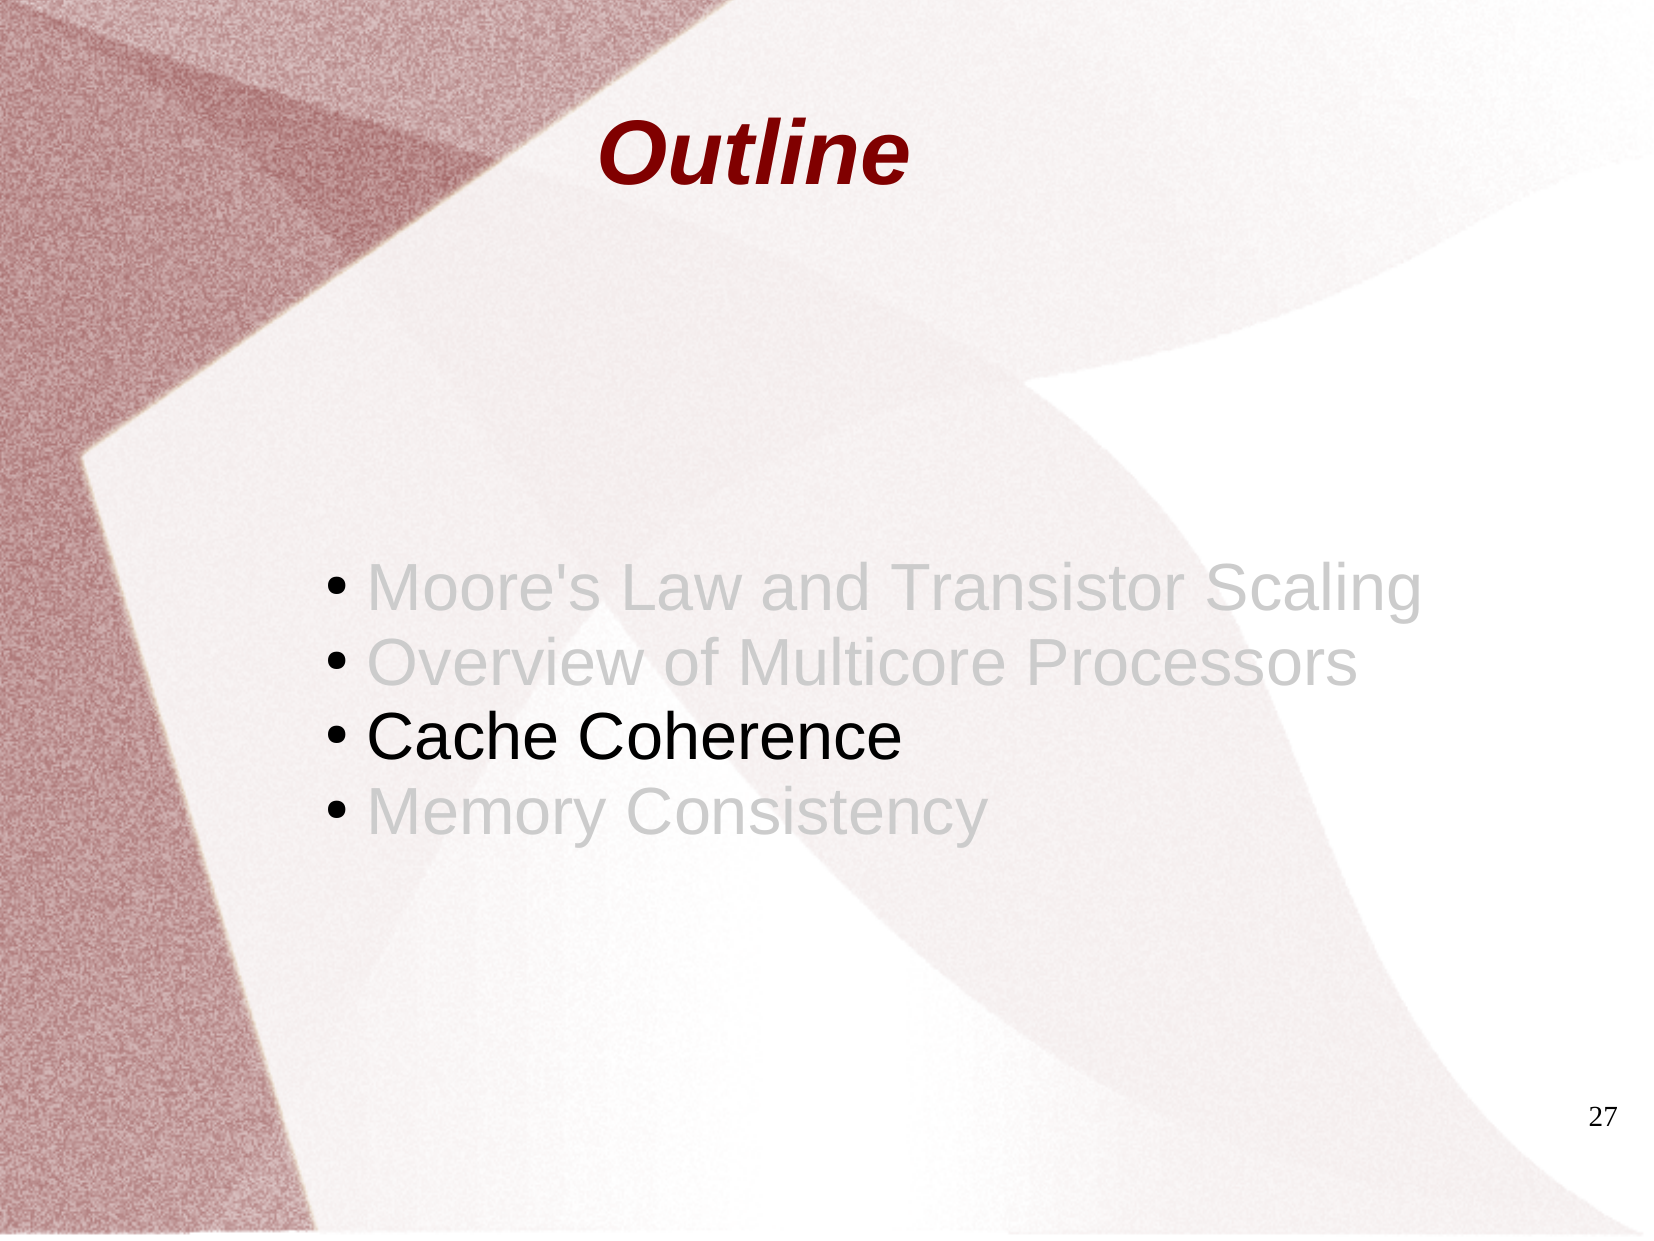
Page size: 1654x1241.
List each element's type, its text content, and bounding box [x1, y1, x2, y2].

title Outline [596, 56, 1607, 250]
picture [0, 0, 1654, 1241]
subtitle Moore's Law and Transistor Scaling Overview of Multicore Processors Cache Coherence Memory Consistency [324, 290, 1601, 1109]
